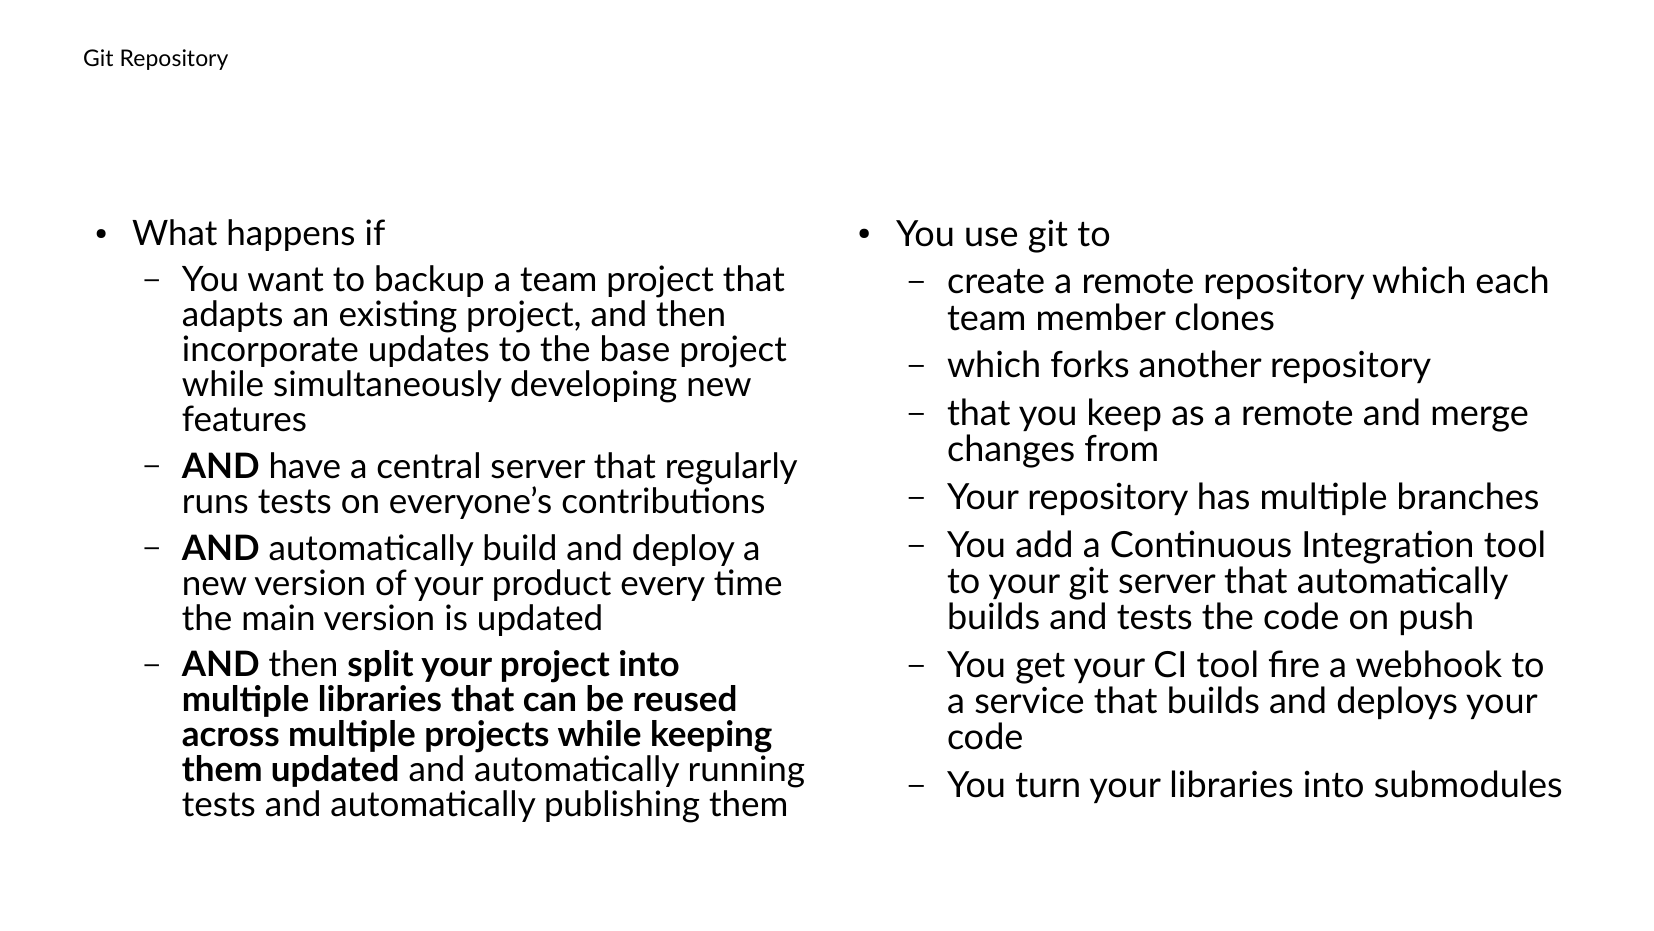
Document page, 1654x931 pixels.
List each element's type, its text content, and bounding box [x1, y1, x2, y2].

list You use git to create a remote repository which each team member clones which forks another repository that you keep as a remote and merge changes from Your repository has multiple branches You add a Continuous Integration tool to your git server that automatically builds and tests the code on push You get your CI tool fire a webhook to a service that builds and deploys your code You turn your libraries into submodules [845, 217, 1572, 839]
list What happens if You want to backup a team project that adapts an existing project, and then incorporate updates to the base project while simultaneously developing new features AND have a central server that regularly runs tests on everyone’s contributions AND automatically build and deploy a new version of your product every time the main version is updated AND then split your project into multiple libraries that can be reused across multiple projects while keeping them updated and automatically running tests and automatically publishing them [82, 217, 809, 839]
title Git Repository [83, 0, 1571, 119]
